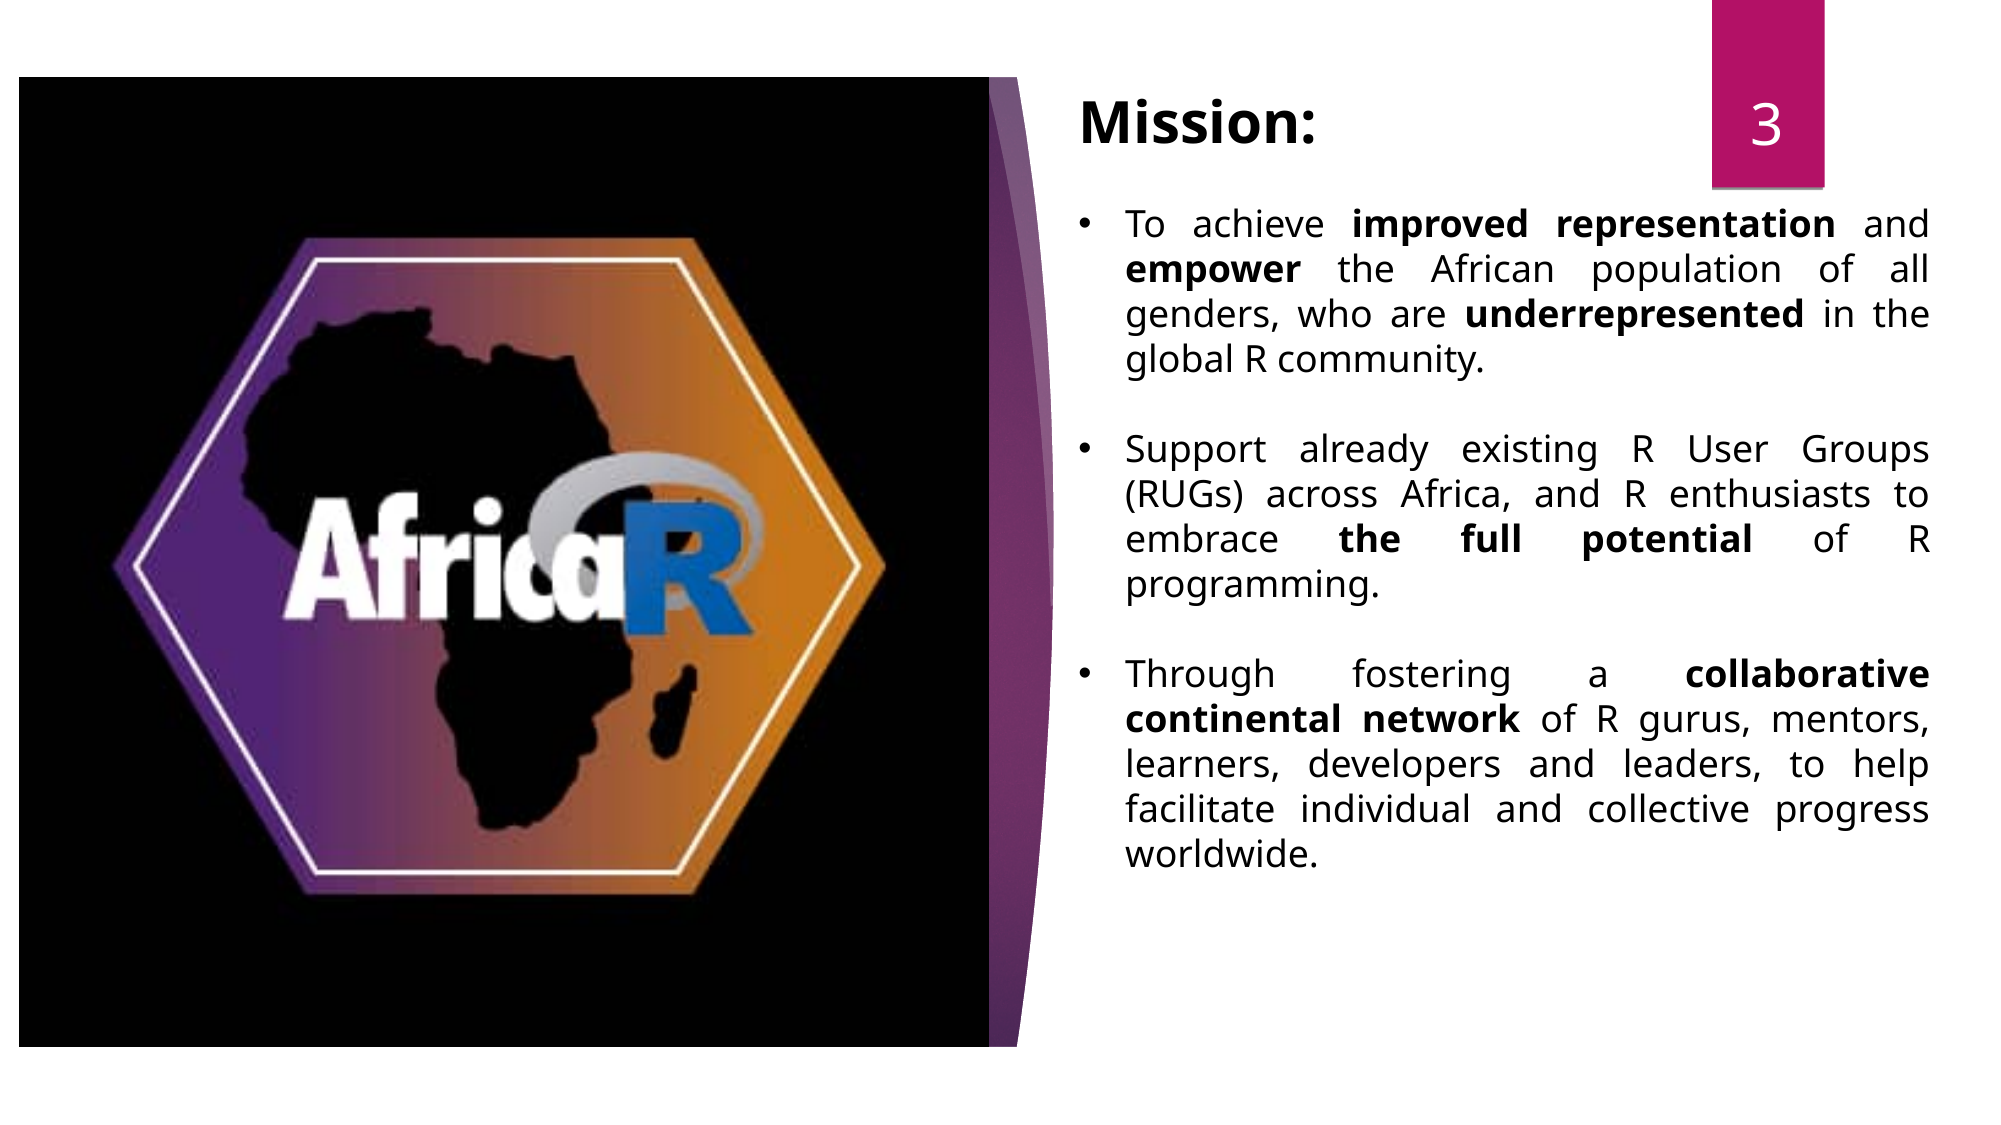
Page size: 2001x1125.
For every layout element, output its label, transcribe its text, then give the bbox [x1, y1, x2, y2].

picture [19, 77, 1052, 1047]
text_box Mission: To achieve improved representation and empower the African population of all genders, who are underrepresented in the global R community. Support already existing R User Groups (RUGs) across Africa, and R enthusiasts to embrace the full potential of R programming. Through fostering a collaborative continental network of R gurus, mentors, learners, developers and leaders, to help facilitate individual and collective progress worldwide. [1063, 77, 1946, 928]
